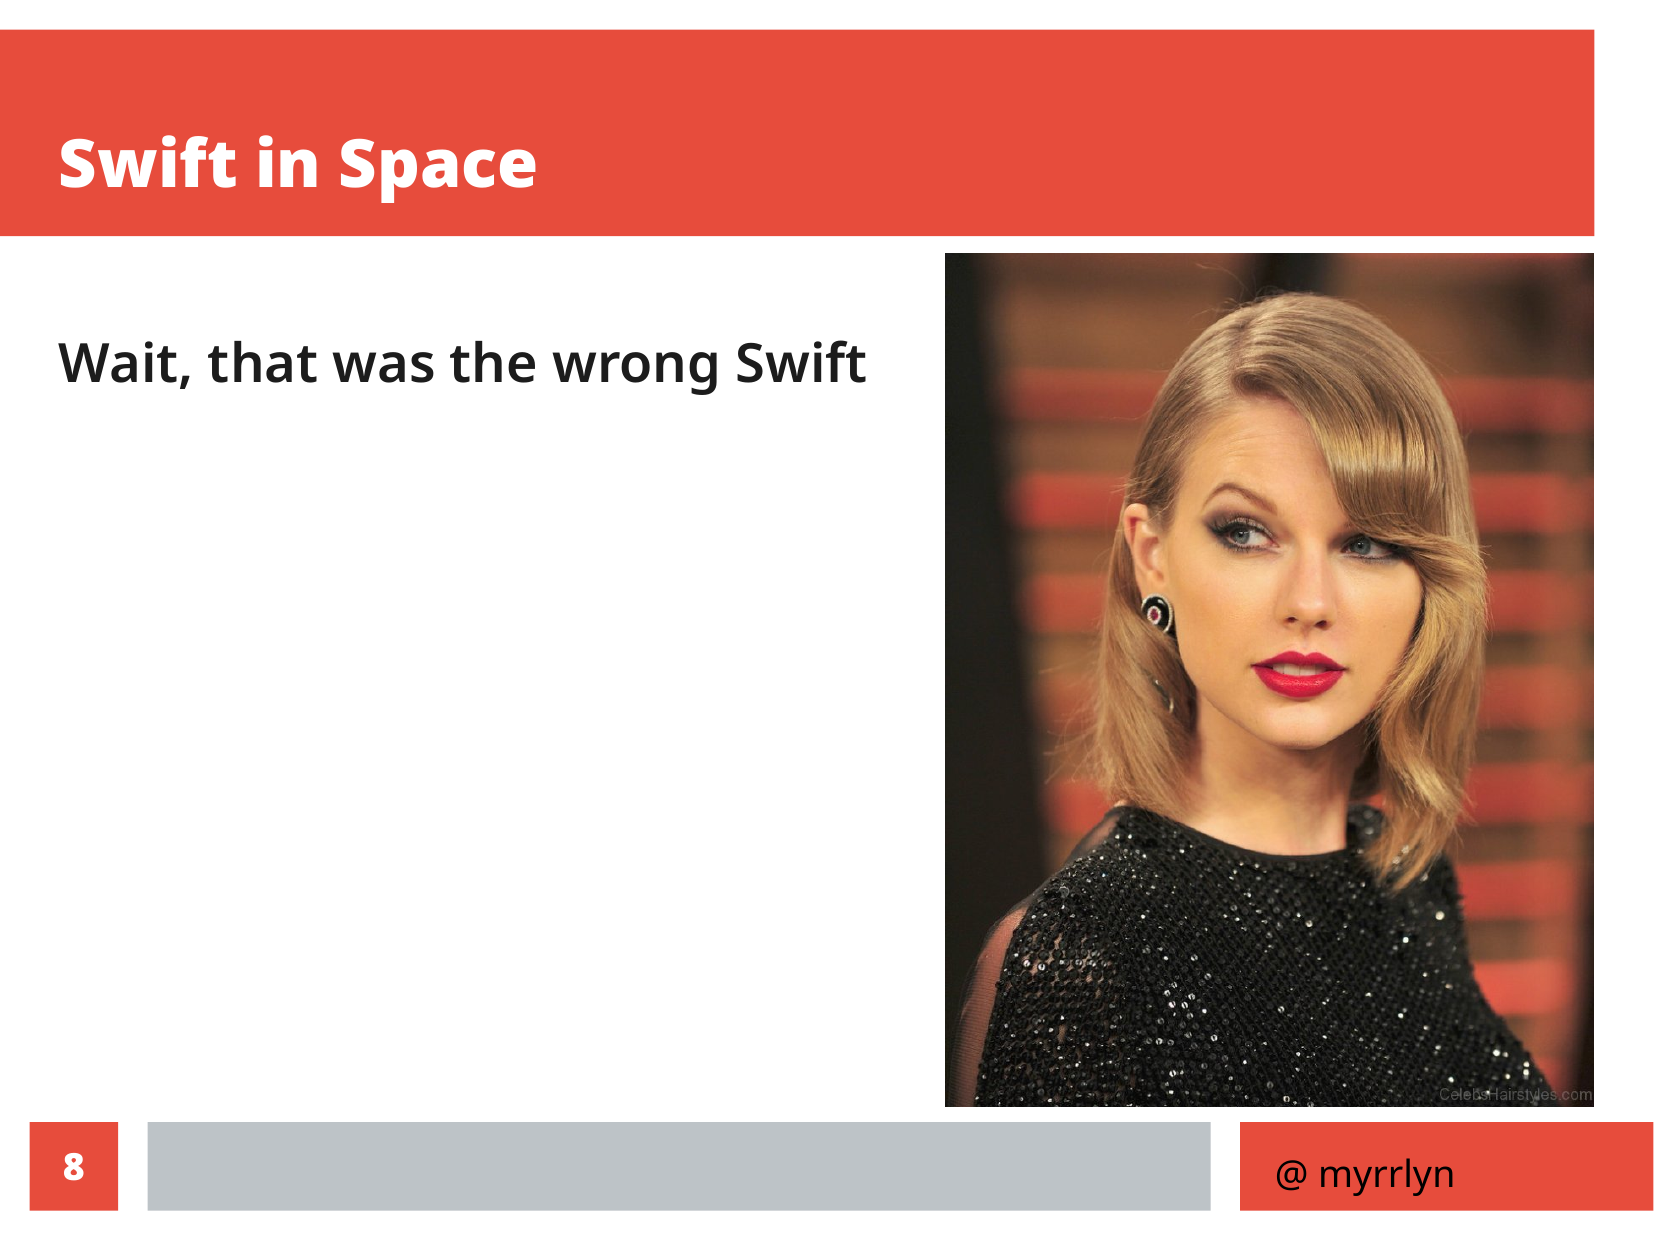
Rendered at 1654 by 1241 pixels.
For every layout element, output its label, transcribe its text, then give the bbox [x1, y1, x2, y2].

text_box @ myrrlyn [1260, 1140, 1636, 1202]
title Swift in Space [59, 59, 1595, 207]
picture [945, 253, 1594, 1107]
list Wait, that was the wrong Swift [59, 324, 945, 1093]
